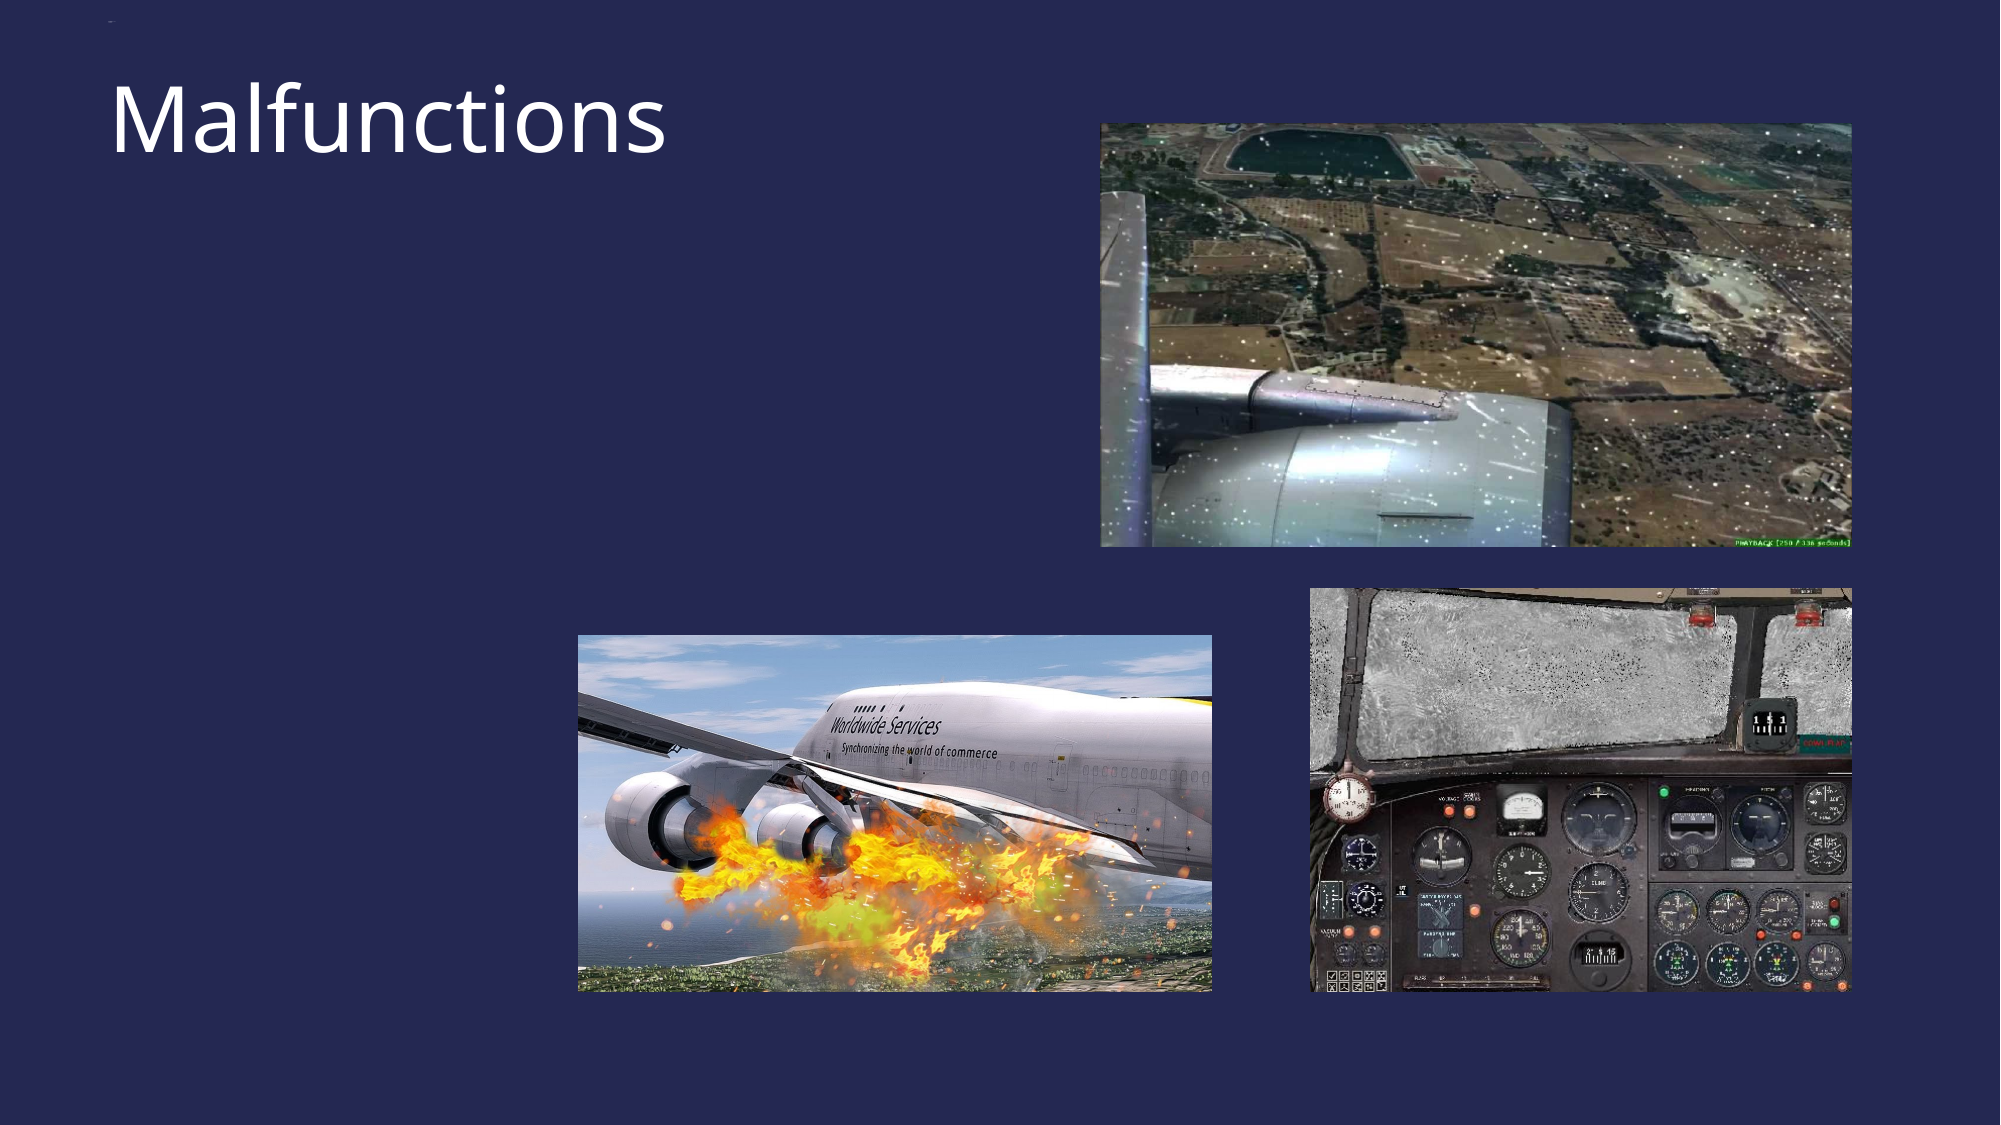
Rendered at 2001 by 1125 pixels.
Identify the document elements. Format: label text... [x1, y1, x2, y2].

title Malfunctions [93, 66, 1908, 124]
picture [1310, 588, 1852, 992]
picture [578, 635, 1212, 992]
list Vereisungen von Instrumenten Regen im Sichtfeld Triebwerksfeuer [93, 160, 1908, 992]
picture [1100, 123, 1852, 547]
